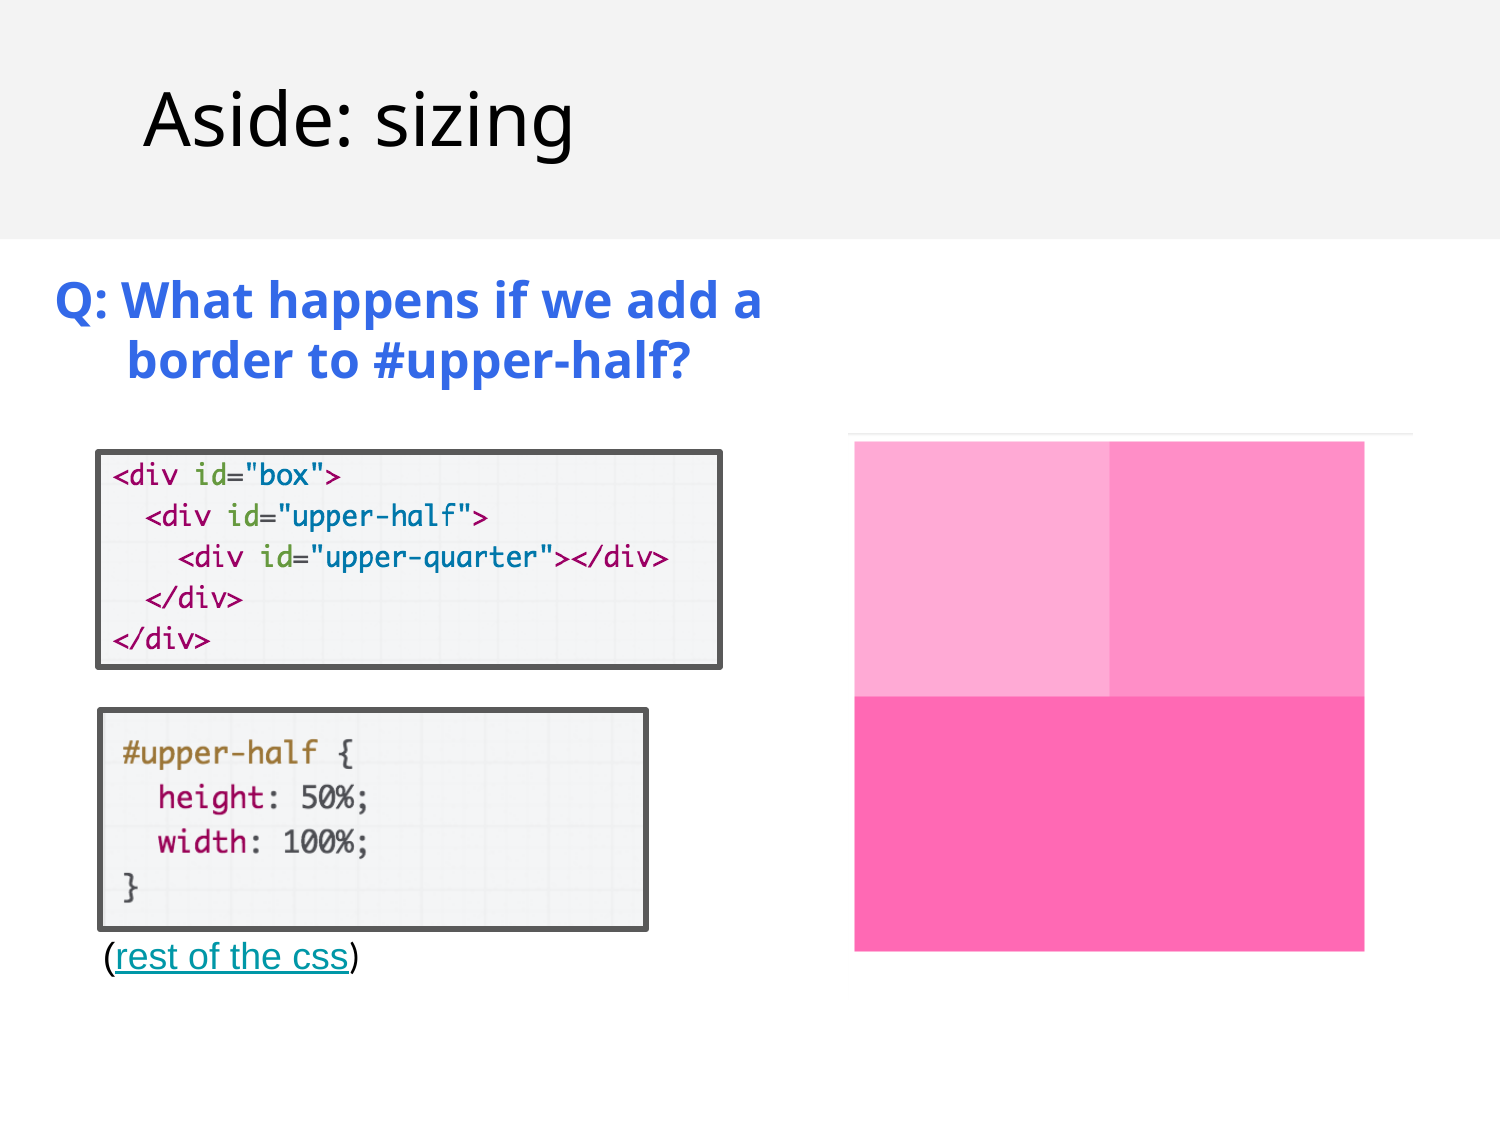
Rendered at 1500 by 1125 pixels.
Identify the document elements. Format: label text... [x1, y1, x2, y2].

picture [103, 713, 643, 927]
picture [101, 455, 717, 664]
text_box (rest of the css) [87, 883, 557, 1025]
picture [848, 433, 1413, 1000]
text_box Q: What happens if we add a border to #upper-half? [38, 253, 780, 431]
title Aside: sizing [128, 56, 1372, 183]
